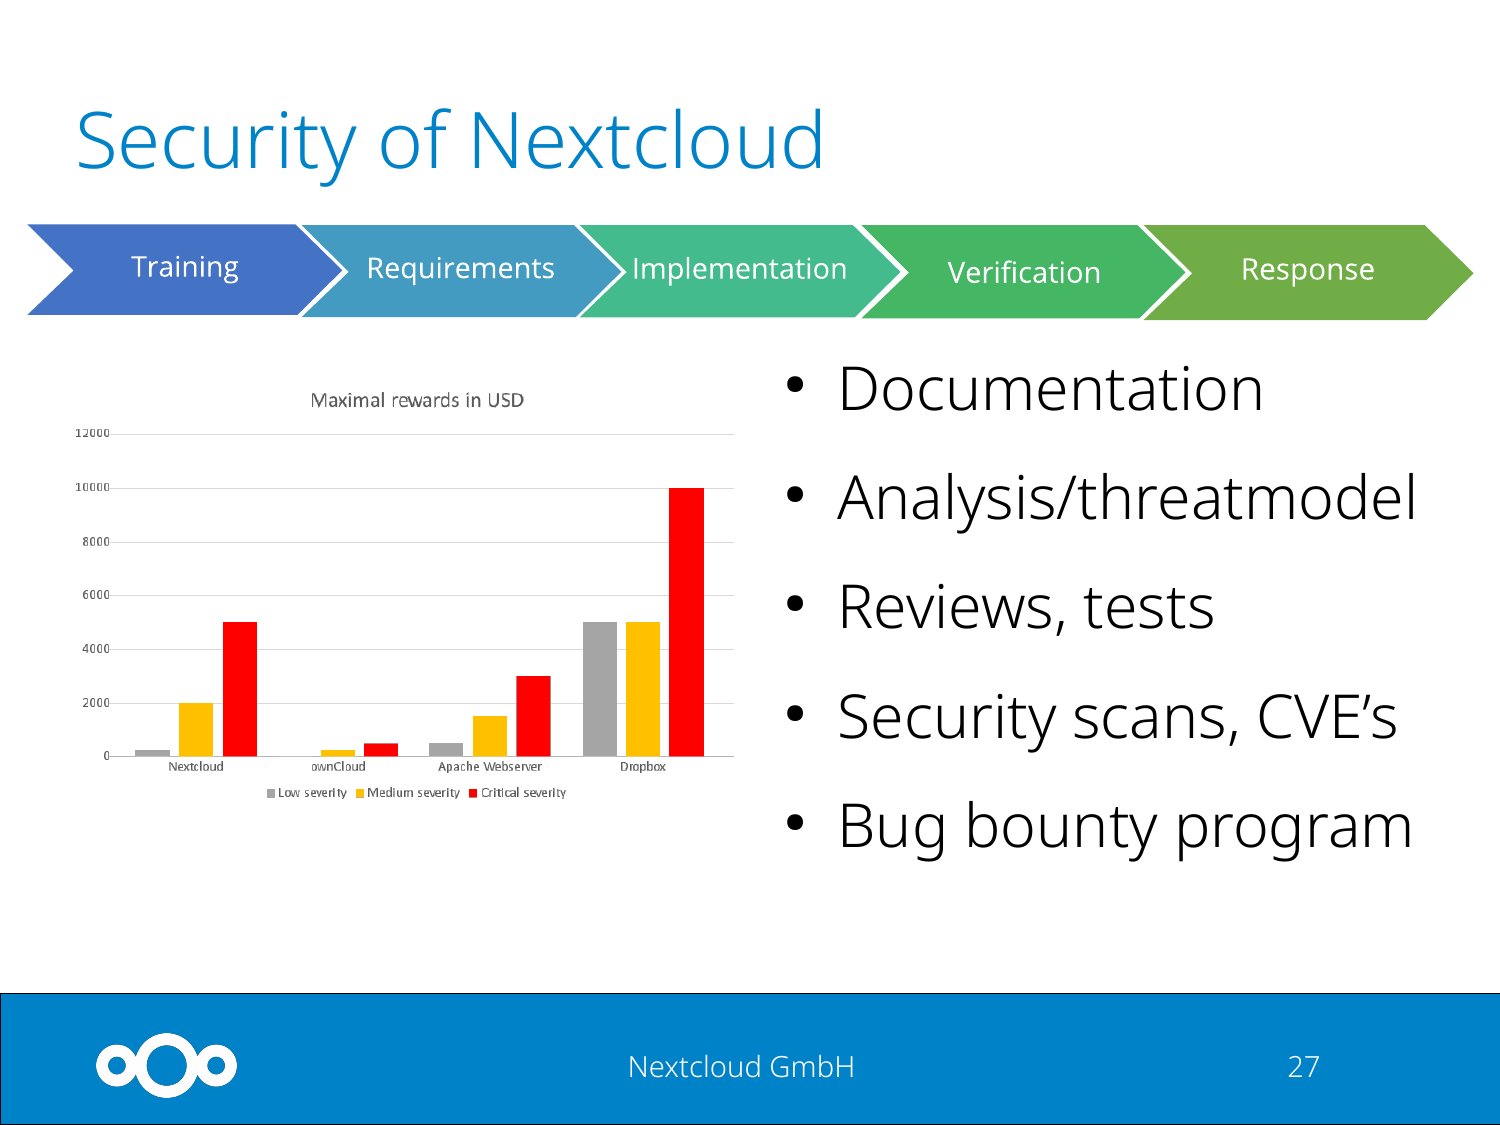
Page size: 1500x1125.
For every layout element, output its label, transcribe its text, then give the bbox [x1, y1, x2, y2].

picture [96, 1033, 237, 1098]
picture [27, 224, 1474, 321]
picture [74, 354, 734, 825]
list Documentation Analysis/threatmodel Reviews, tests Security scans, CVE’s Bug bounty program [766, 345, 1426, 916]
title Security of Nextcloud [74, 44, 1425, 224]
